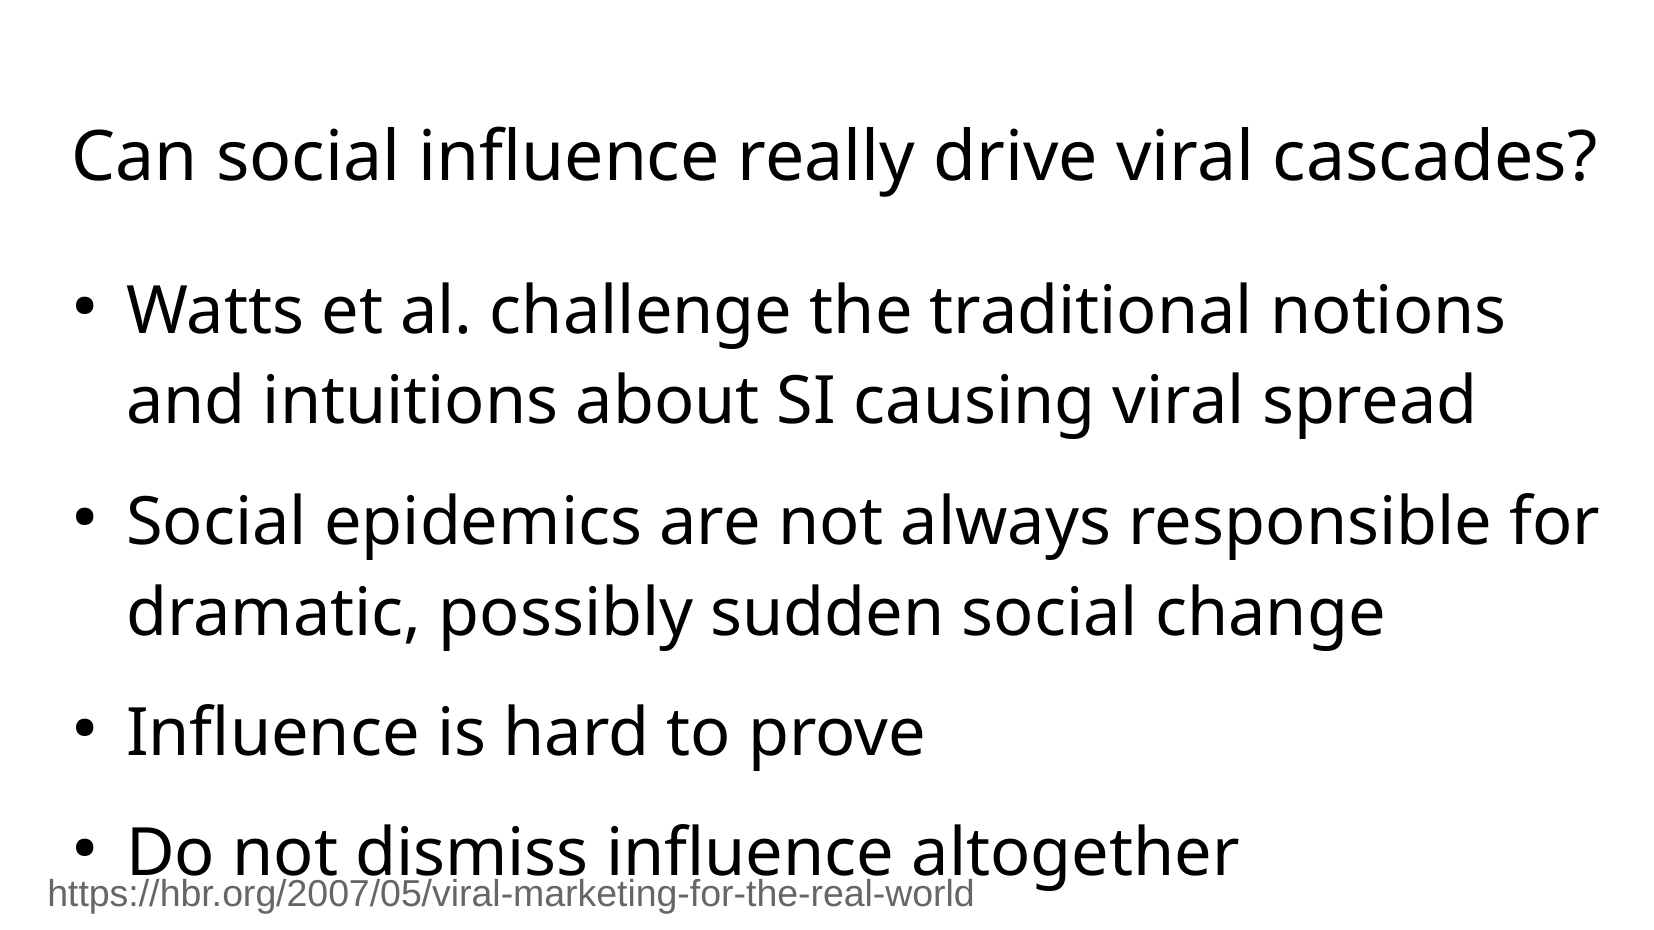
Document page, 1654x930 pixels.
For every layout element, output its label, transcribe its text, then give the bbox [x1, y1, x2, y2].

text_box https://hbr.org/2007/05/viral-marketing-for-the-real-world [32, 864, 1104, 922]
list Watts et al. challenge the traditional notions and intuitions about SI causing viral spread Social epidemics are not always responsible for dramatic, possibly sudden social change Influence is hard to prove Do not dismiss influence altogether [55, 261, 1615, 930]
title Can social influence really drive viral cascades? [55, 49, 1615, 257]
